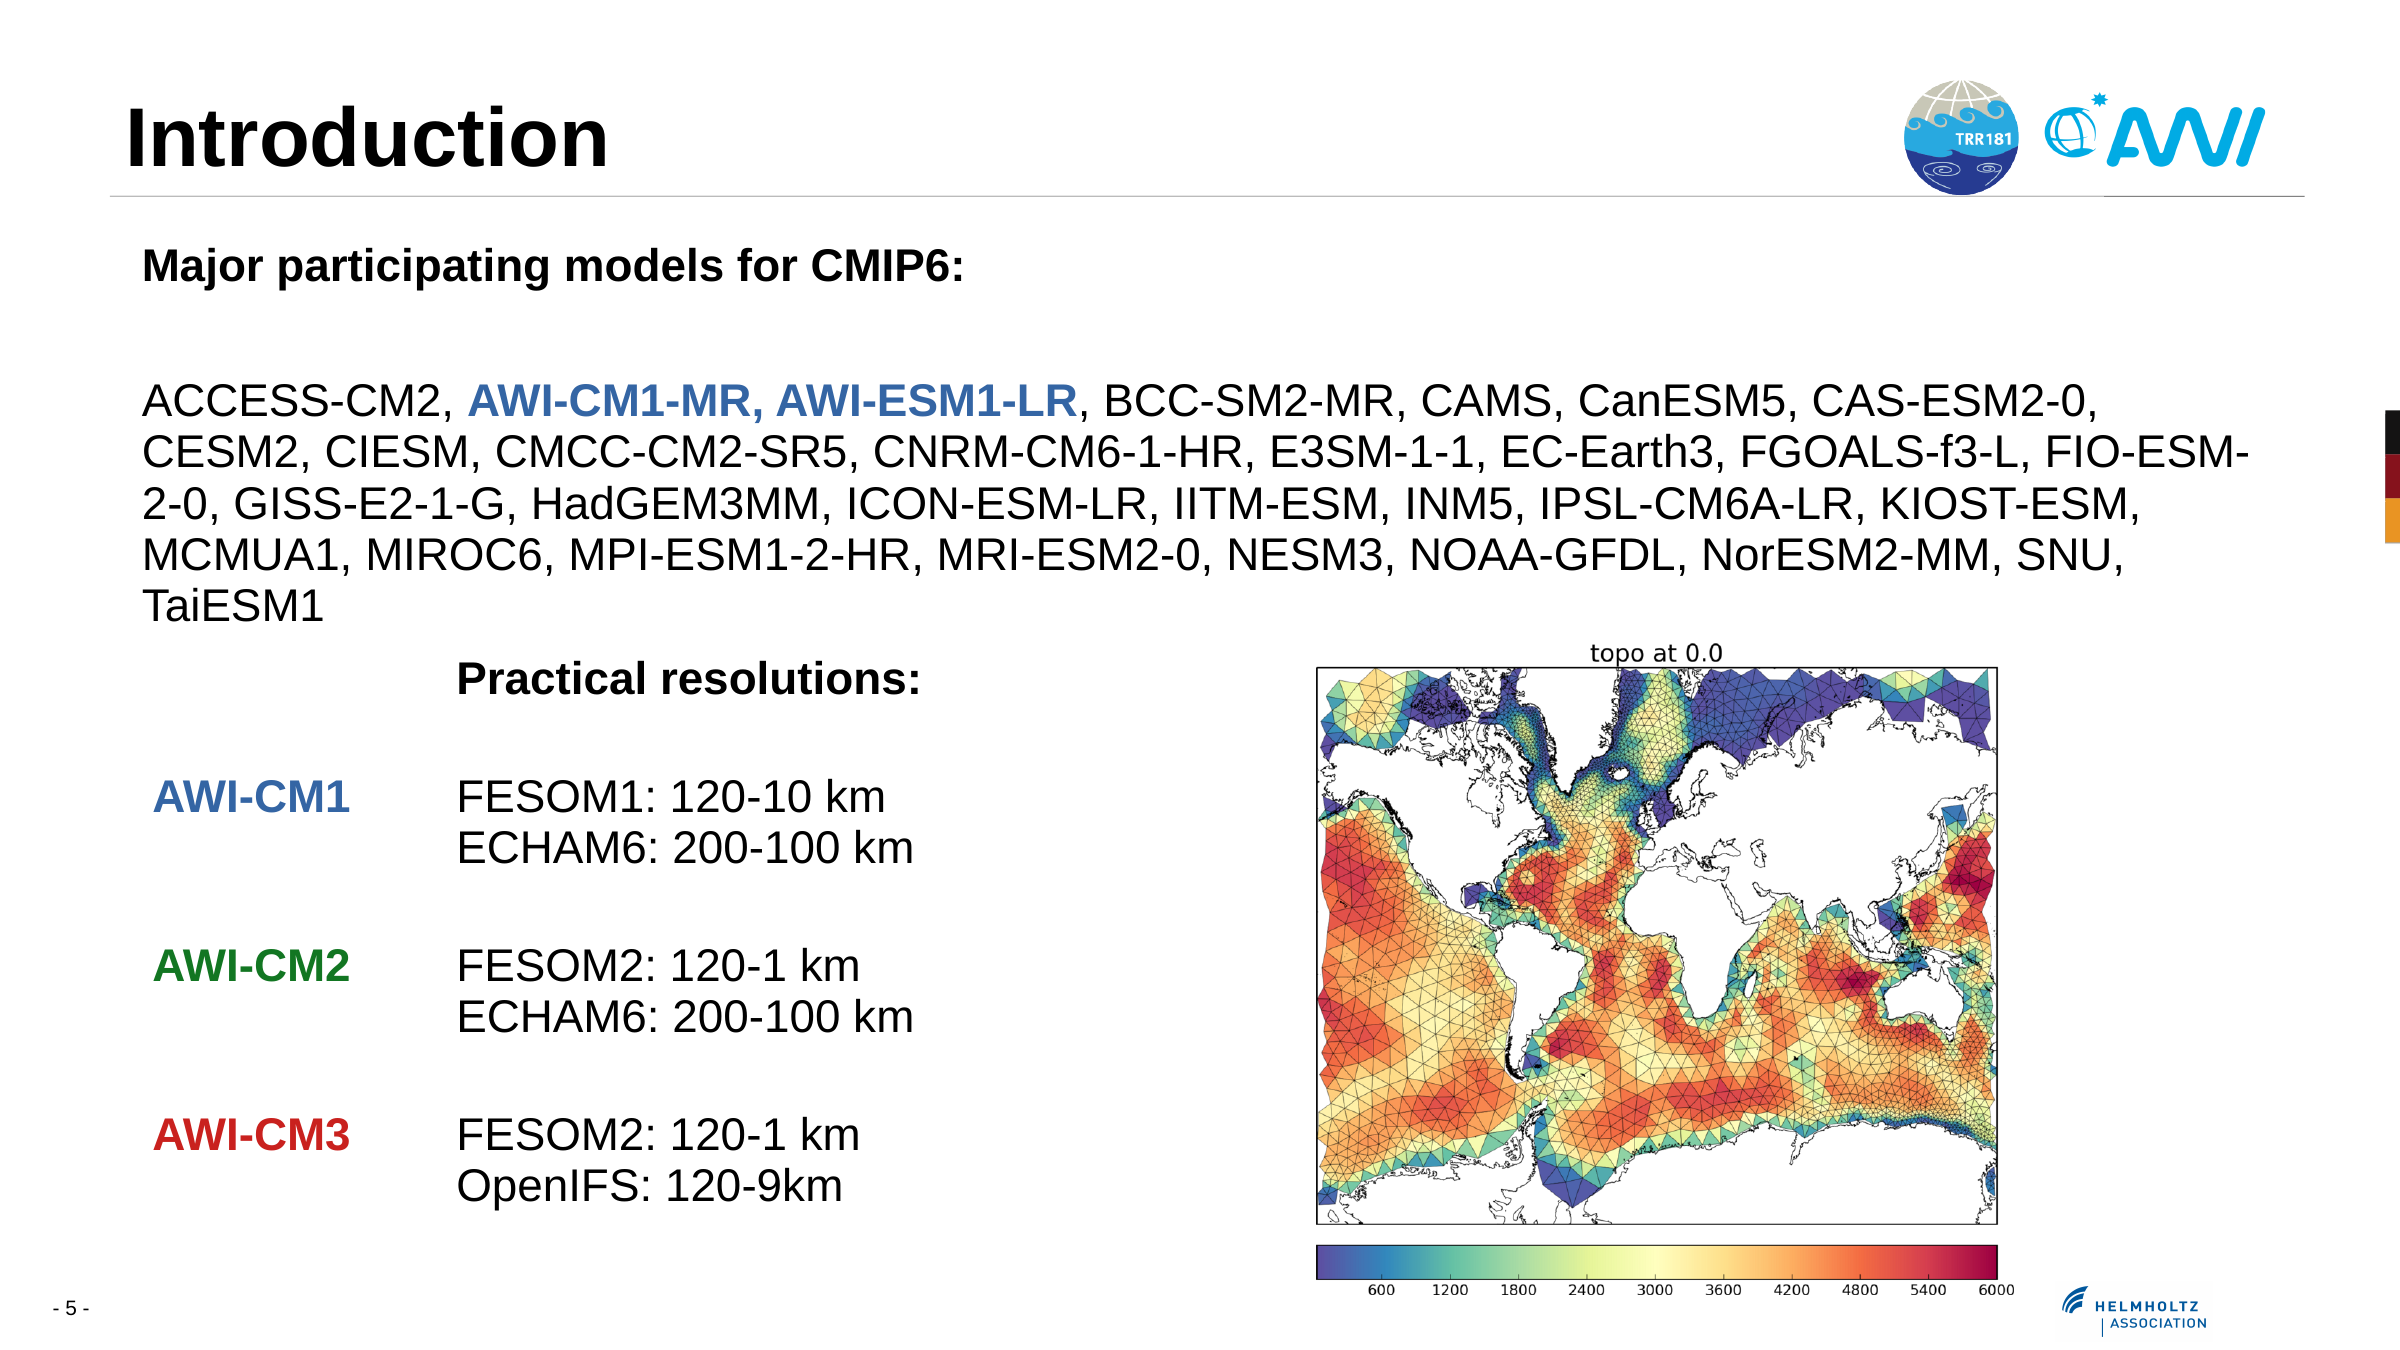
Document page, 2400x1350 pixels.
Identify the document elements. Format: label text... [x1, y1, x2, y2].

table_cell AWI-CM3 [139, 1102, 442, 1219]
picture [1316, 643, 2014, 1295]
text_box Introduction [110, 75, 2297, 195]
table_cell FESOM1: 120-10 km ECHAM6: 200-100 km [443, 764, 1287, 932]
picture [2055, 1281, 2213, 1342]
table_cell AWI-CM2 [139, 933, 442, 1101]
table_cell FESOM2: 120-1 km OpenIFS: 120-9km [443, 1102, 1287, 1219]
table_cell FESOM2: 120-1 km ECHAM6: 200-100 km [443, 933, 1287, 1101]
table_cell AWI-CM1 [139, 764, 442, 932]
table_header Practical resolutions: [443, 646, 1287, 763]
table_header [139, 646, 442, 763]
text_box Major participating models for CMIP6: ACCESS-CM2, AWI-CM1-MR, AWI-ESM1-LR, BCC-SM2-MR, CAMS, CanESM5, CAS-ESM2-0, CESM2, CIESM, CMCC-CM2-SR5, CNRM-CM6-1-HR, E3SM-1-1, EC-Earth3, FGOALS-f3-L, FIO-ESM-2-0, GISS-E2-1-G, HadGEM3MM, ICON-ESM-LR, IITM-ESM, INM5, IPSL-CM6A-LR, KIOST-ESM, MCMUA1, MIROC6, MPI-ESM1-2-HR, MRI-ESM2-0, NESM3, NOAA-GFDL, NorESM2-MM, SNU, TaiESM1 [127, 232, 2273, 1187]
